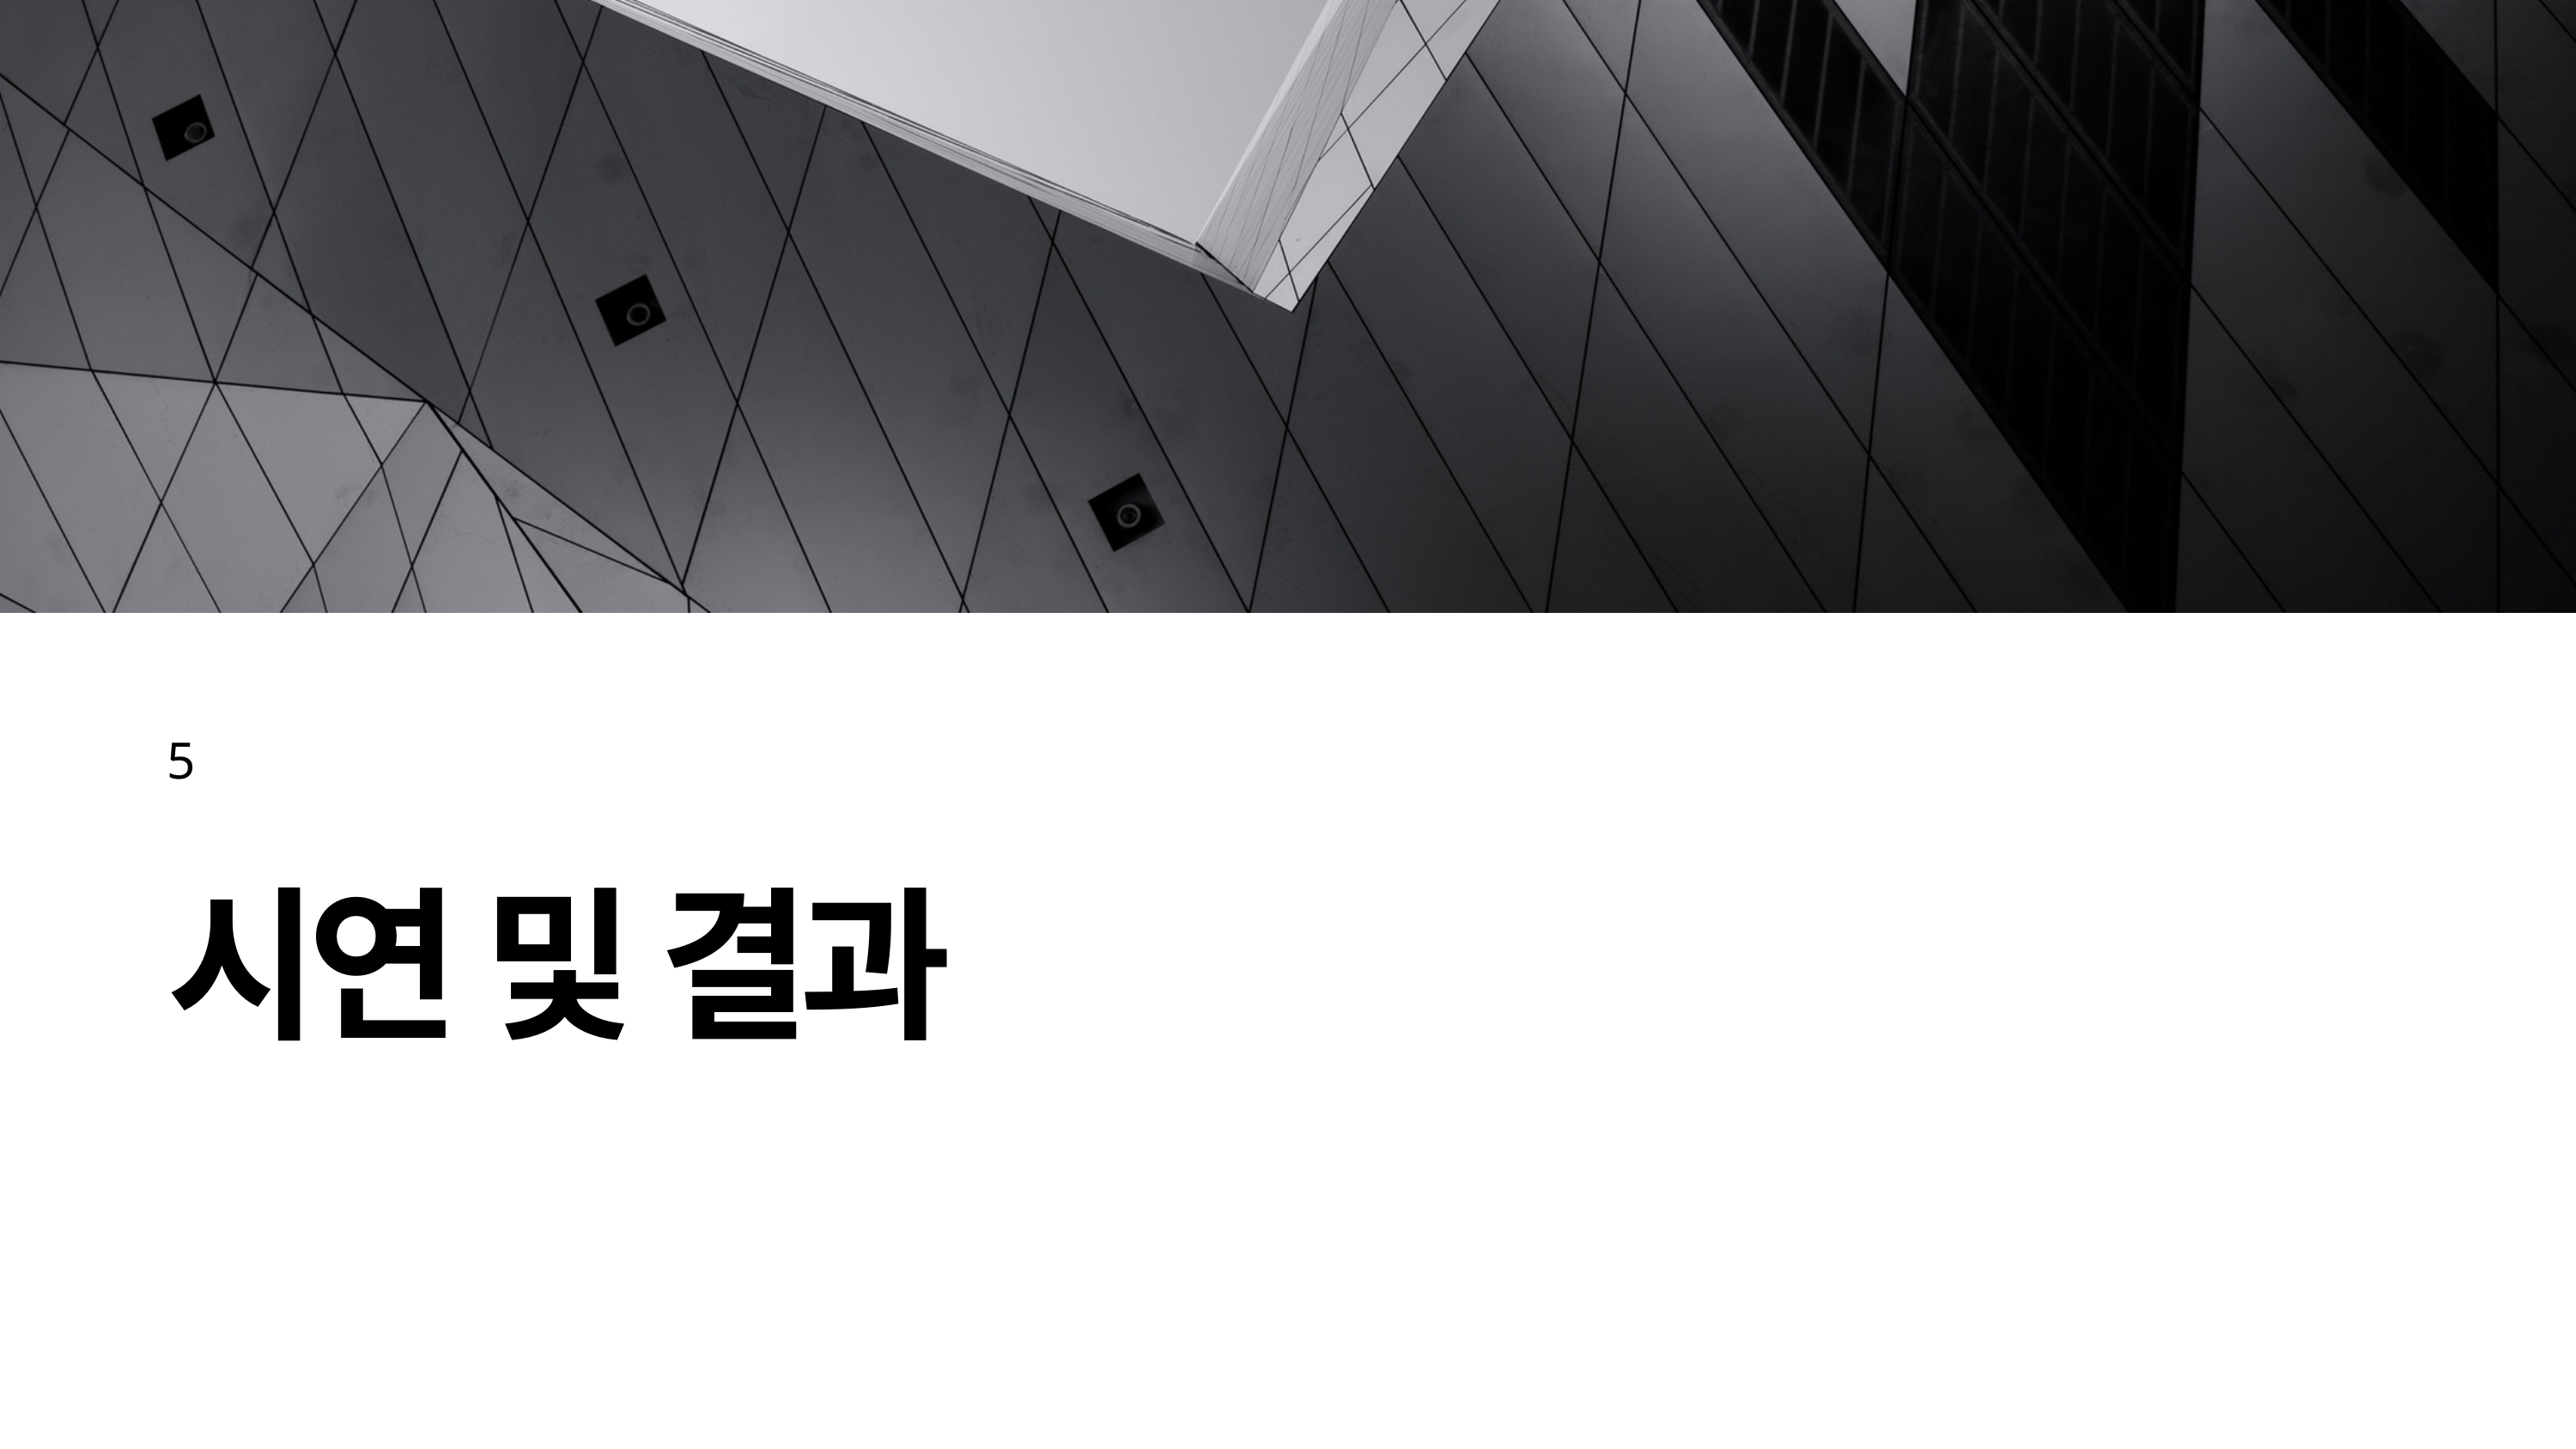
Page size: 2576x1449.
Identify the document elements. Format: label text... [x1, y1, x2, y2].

text_box 시연 및 결과 [167, 886, 1748, 1059]
text_box 5 [167, 718, 345, 789]
text_box [0, 0, 2576, 614]
